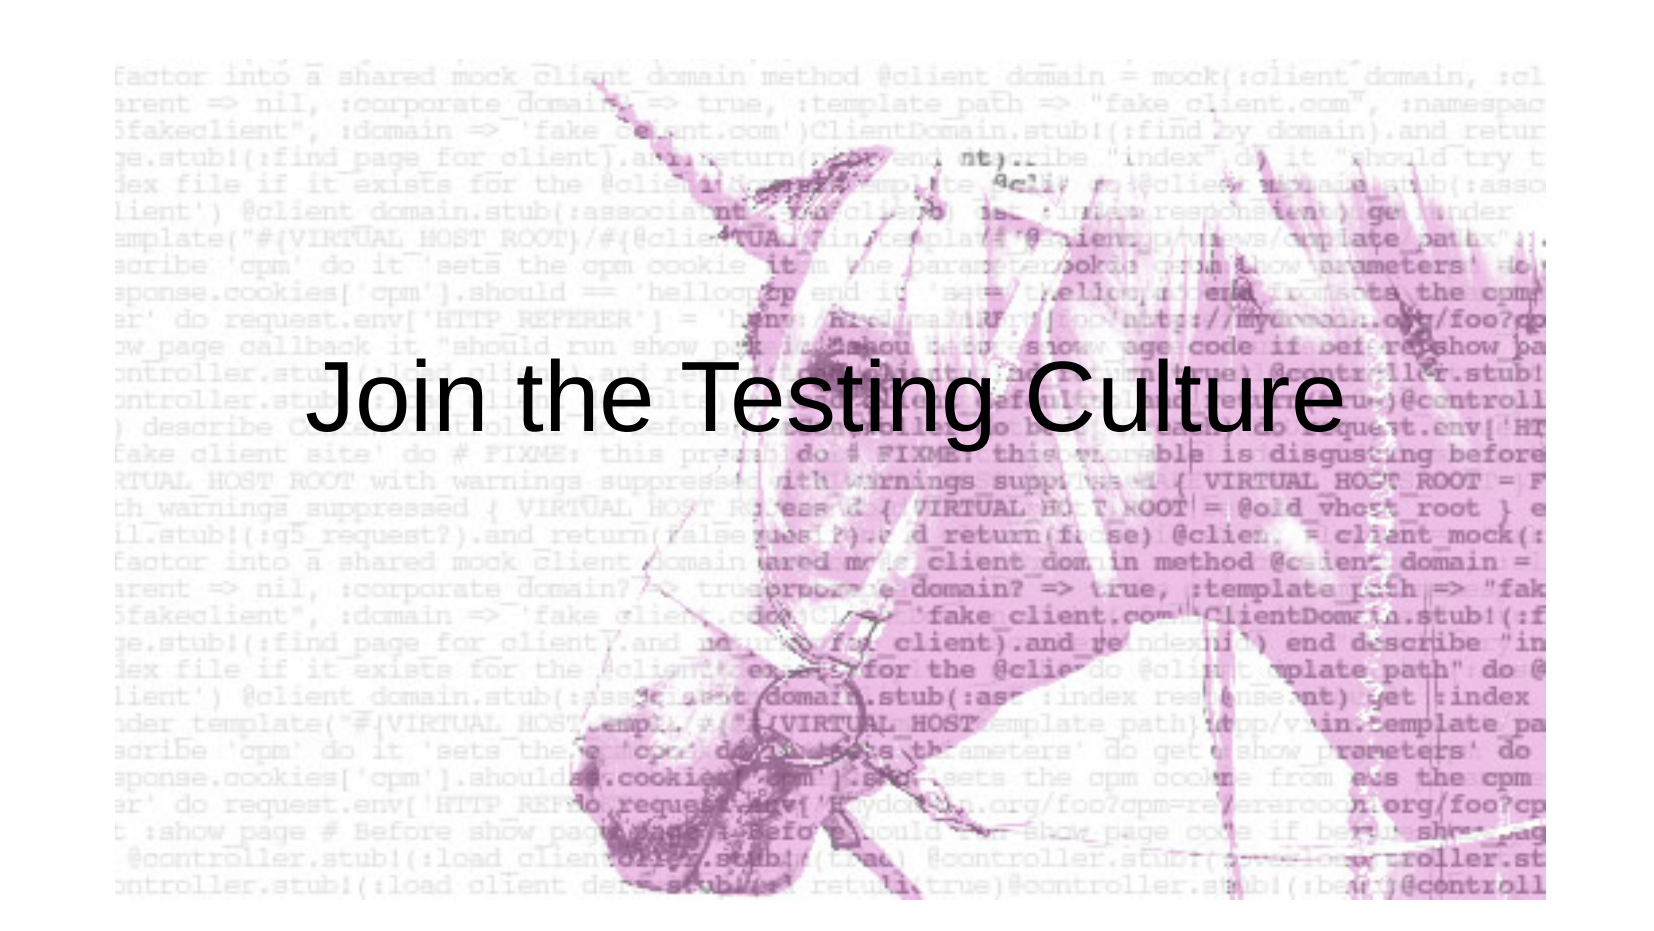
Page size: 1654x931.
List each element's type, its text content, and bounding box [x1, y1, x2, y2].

text_box [75, 37, 1561, 908]
subtitle Join the Testing Culture [82, 37, 1571, 758]
